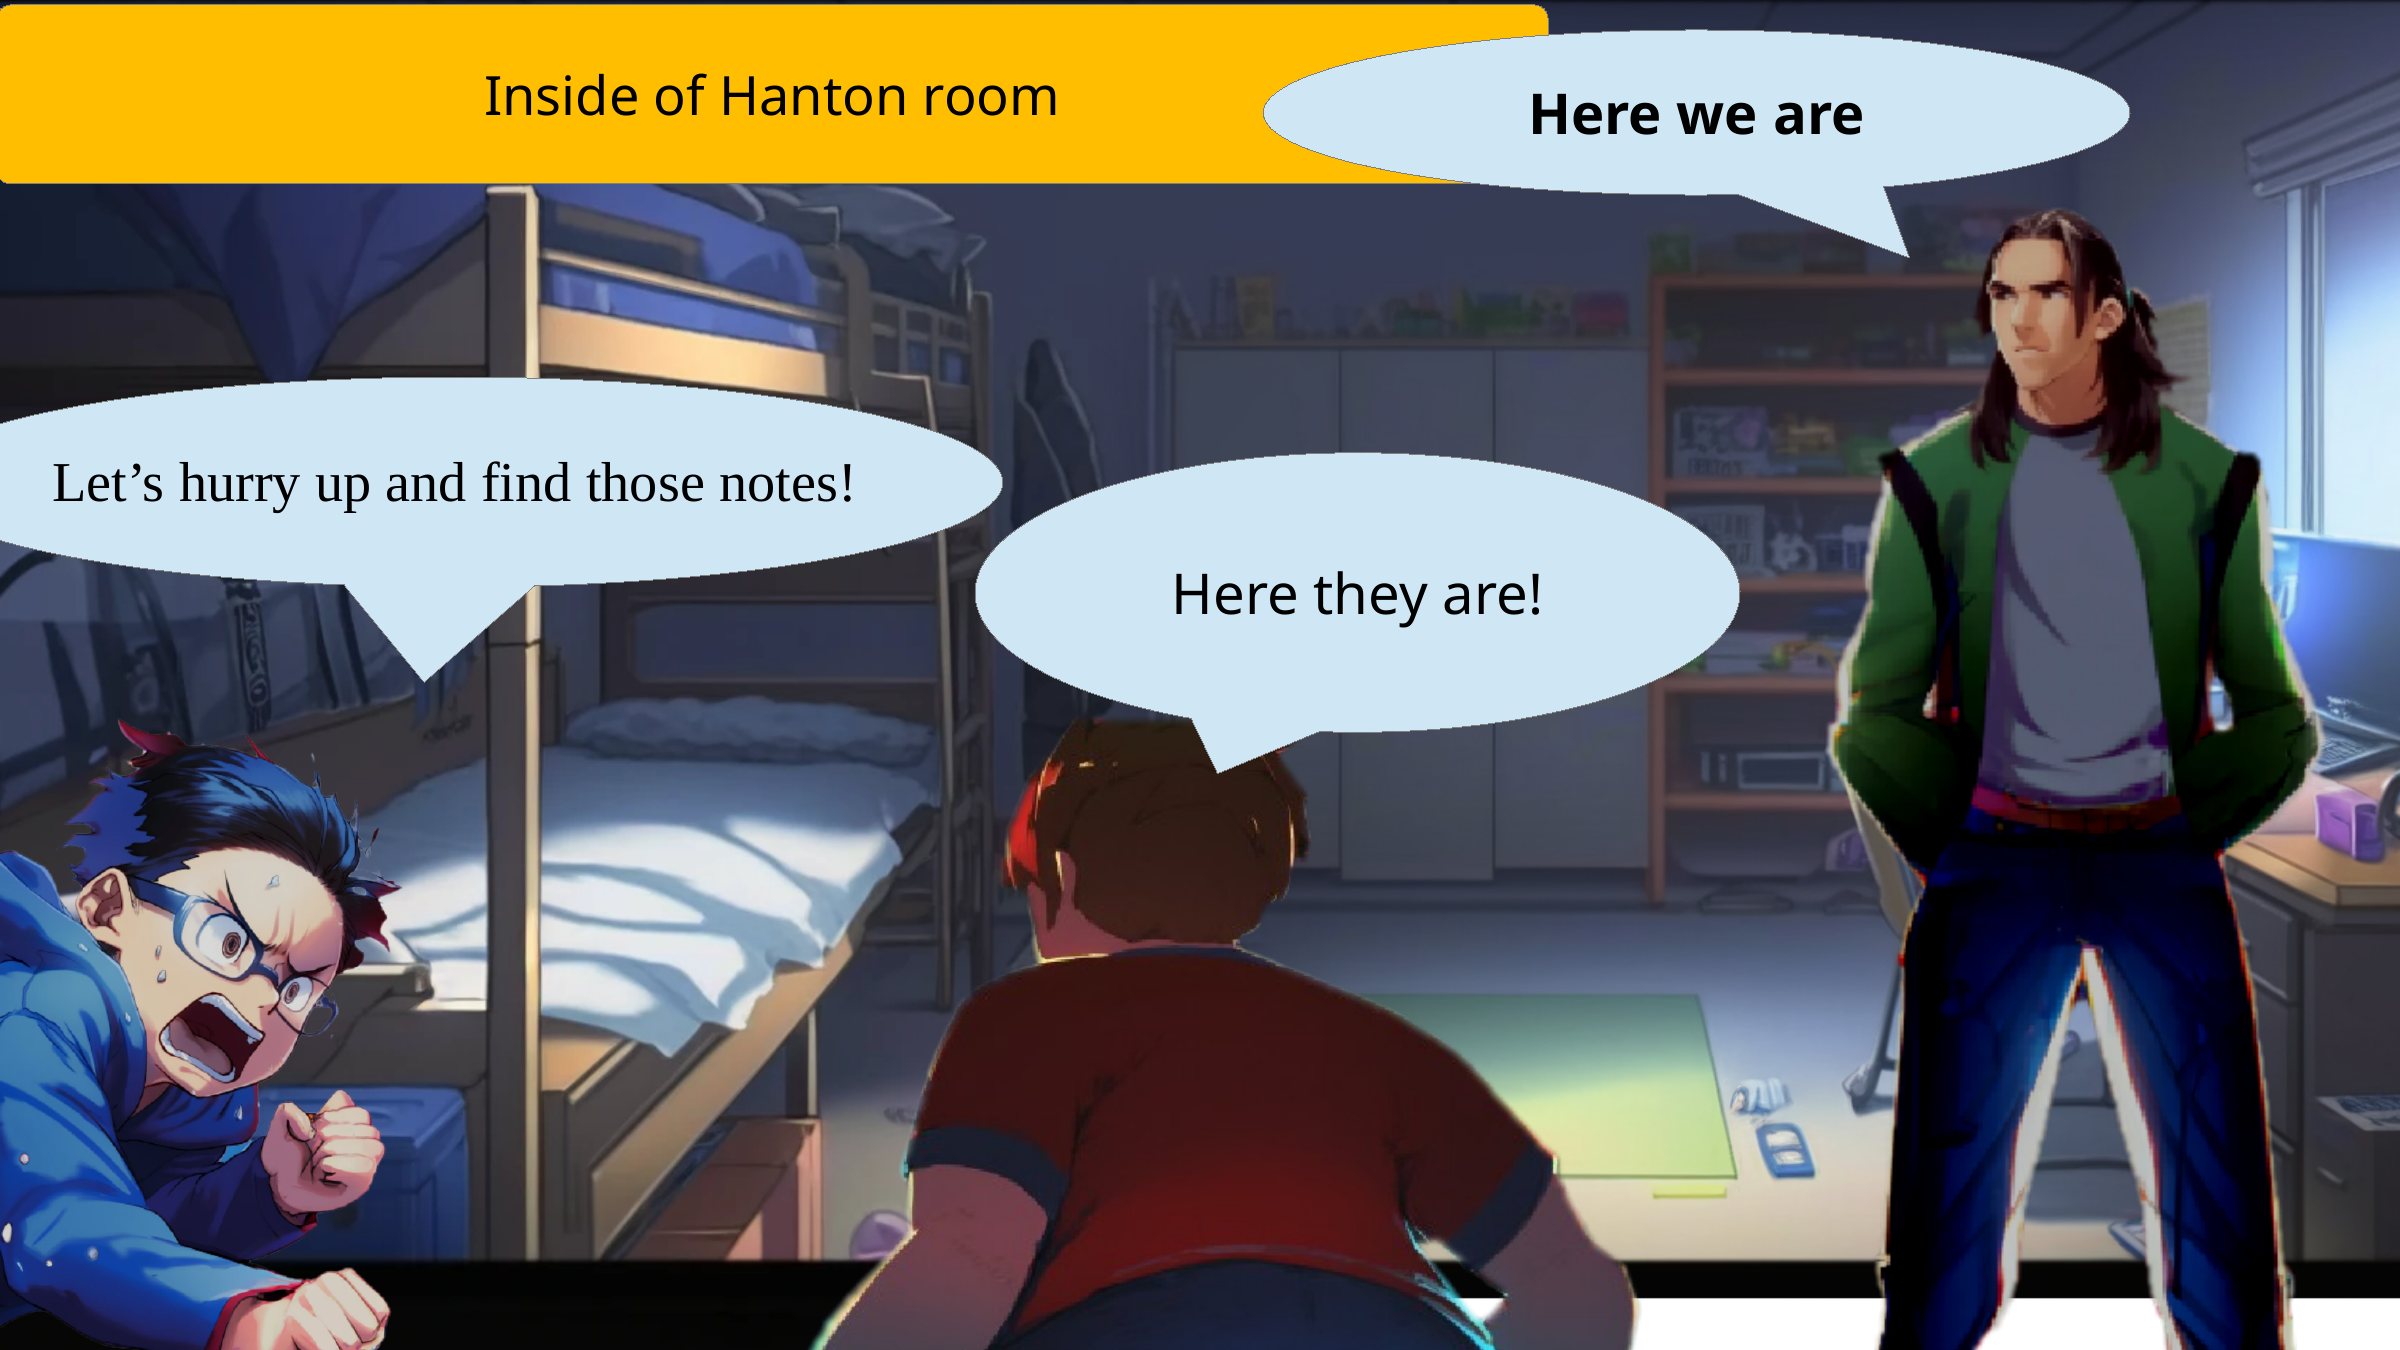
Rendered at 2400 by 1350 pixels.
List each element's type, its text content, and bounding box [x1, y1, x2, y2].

picture [0, 0, 2400, 1350]
text_box Let’s hurry up and find those notes! [0, 377, 1003, 683]
text_box Inside of Hanton room [0, 4, 1549, 184]
text_box Here they are! [975, 452, 1741, 774]
text_box Here we are [1263, 29, 2131, 258]
